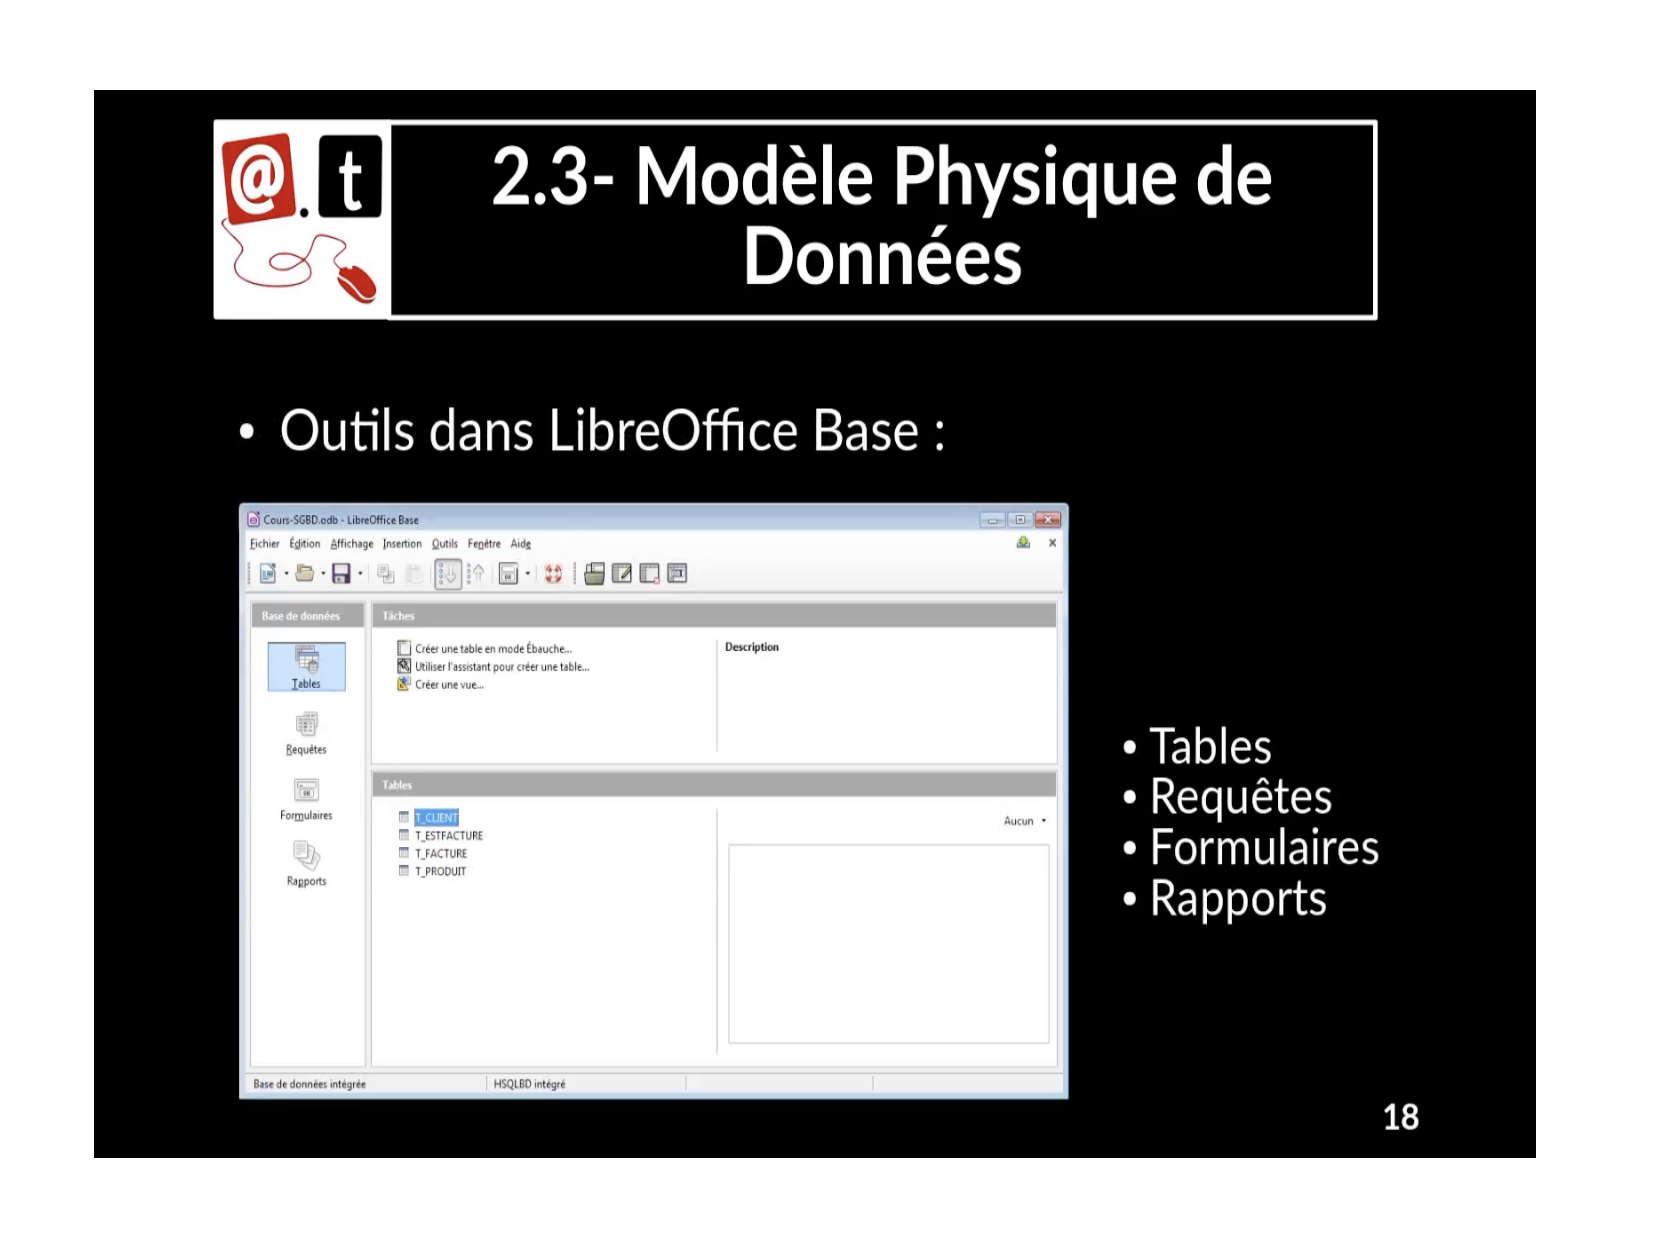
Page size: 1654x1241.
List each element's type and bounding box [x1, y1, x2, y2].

picture [94, 90, 1536, 1158]
